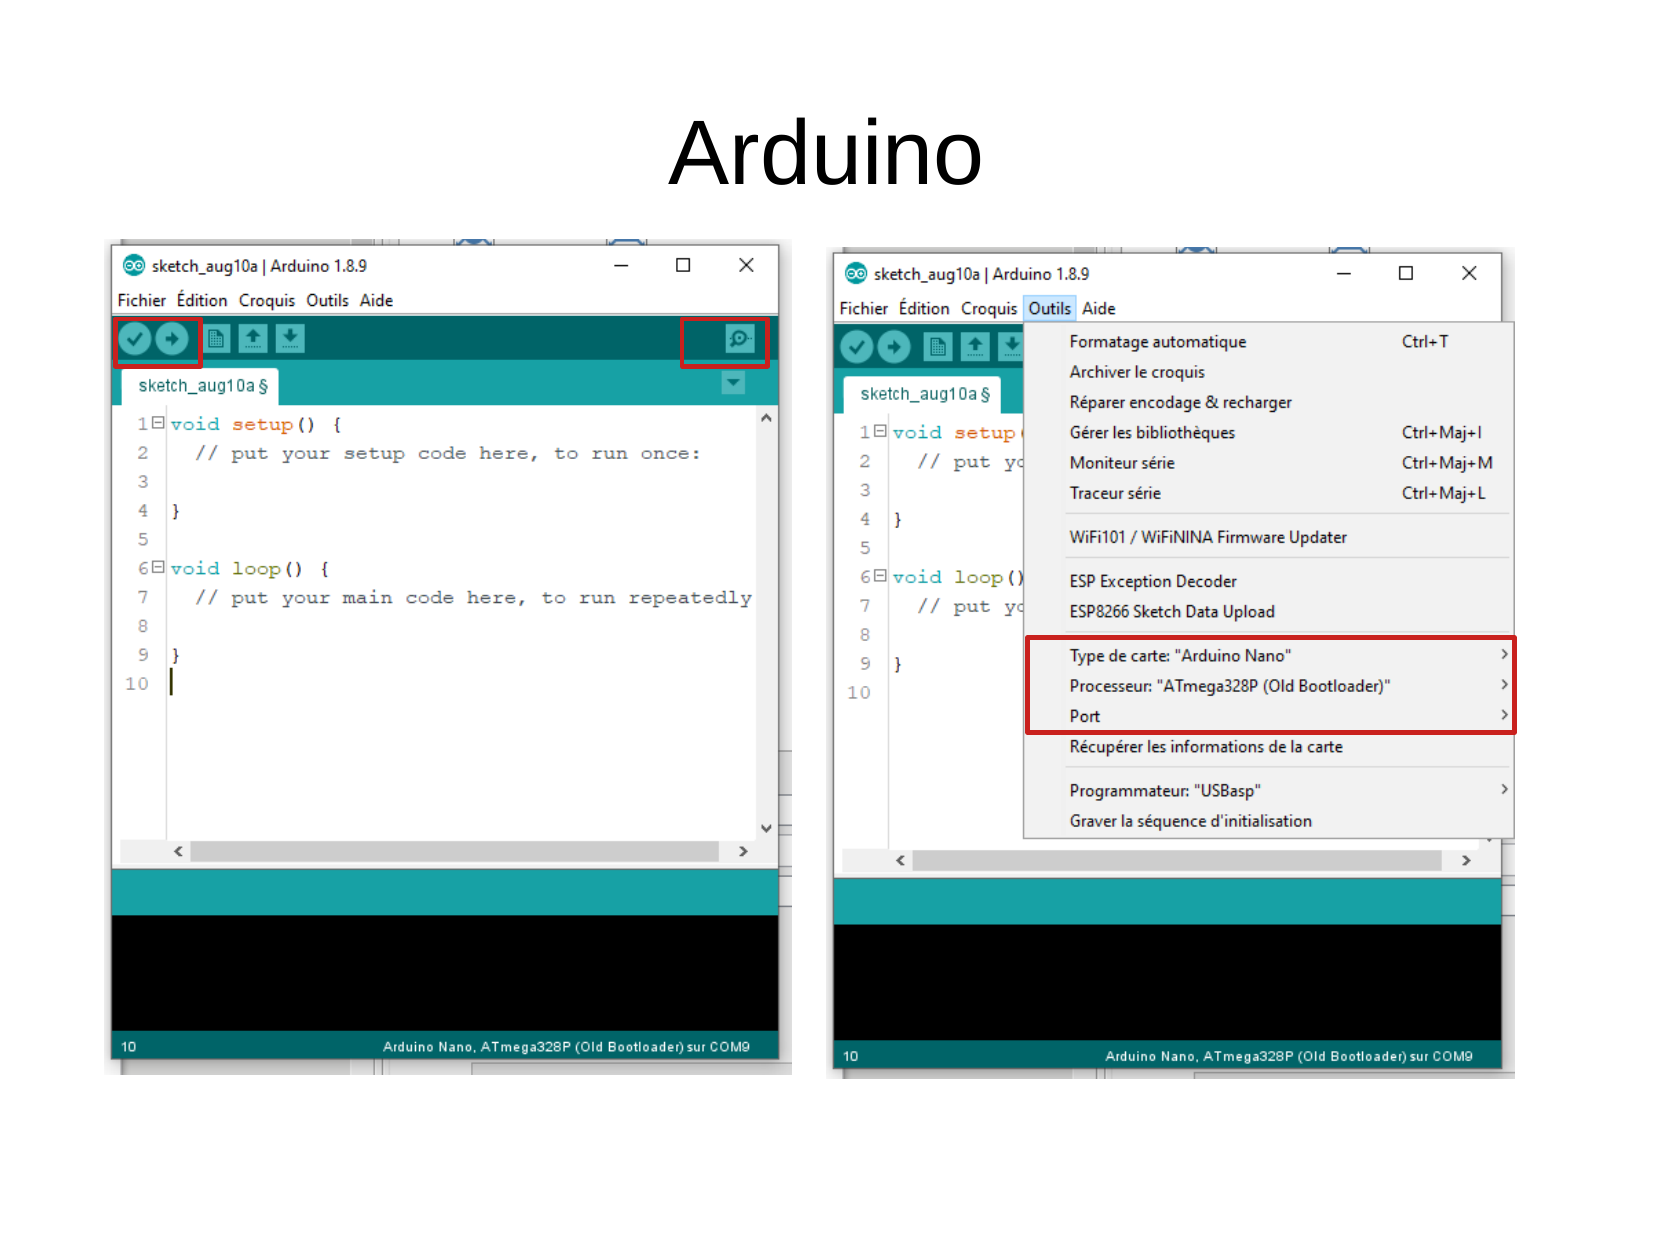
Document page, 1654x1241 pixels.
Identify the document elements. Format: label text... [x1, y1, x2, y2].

title Arduino [82, 49, 1571, 257]
picture [826, 247, 1515, 1080]
picture [1030, 640, 1512, 730]
picture [104, 239, 792, 1075]
